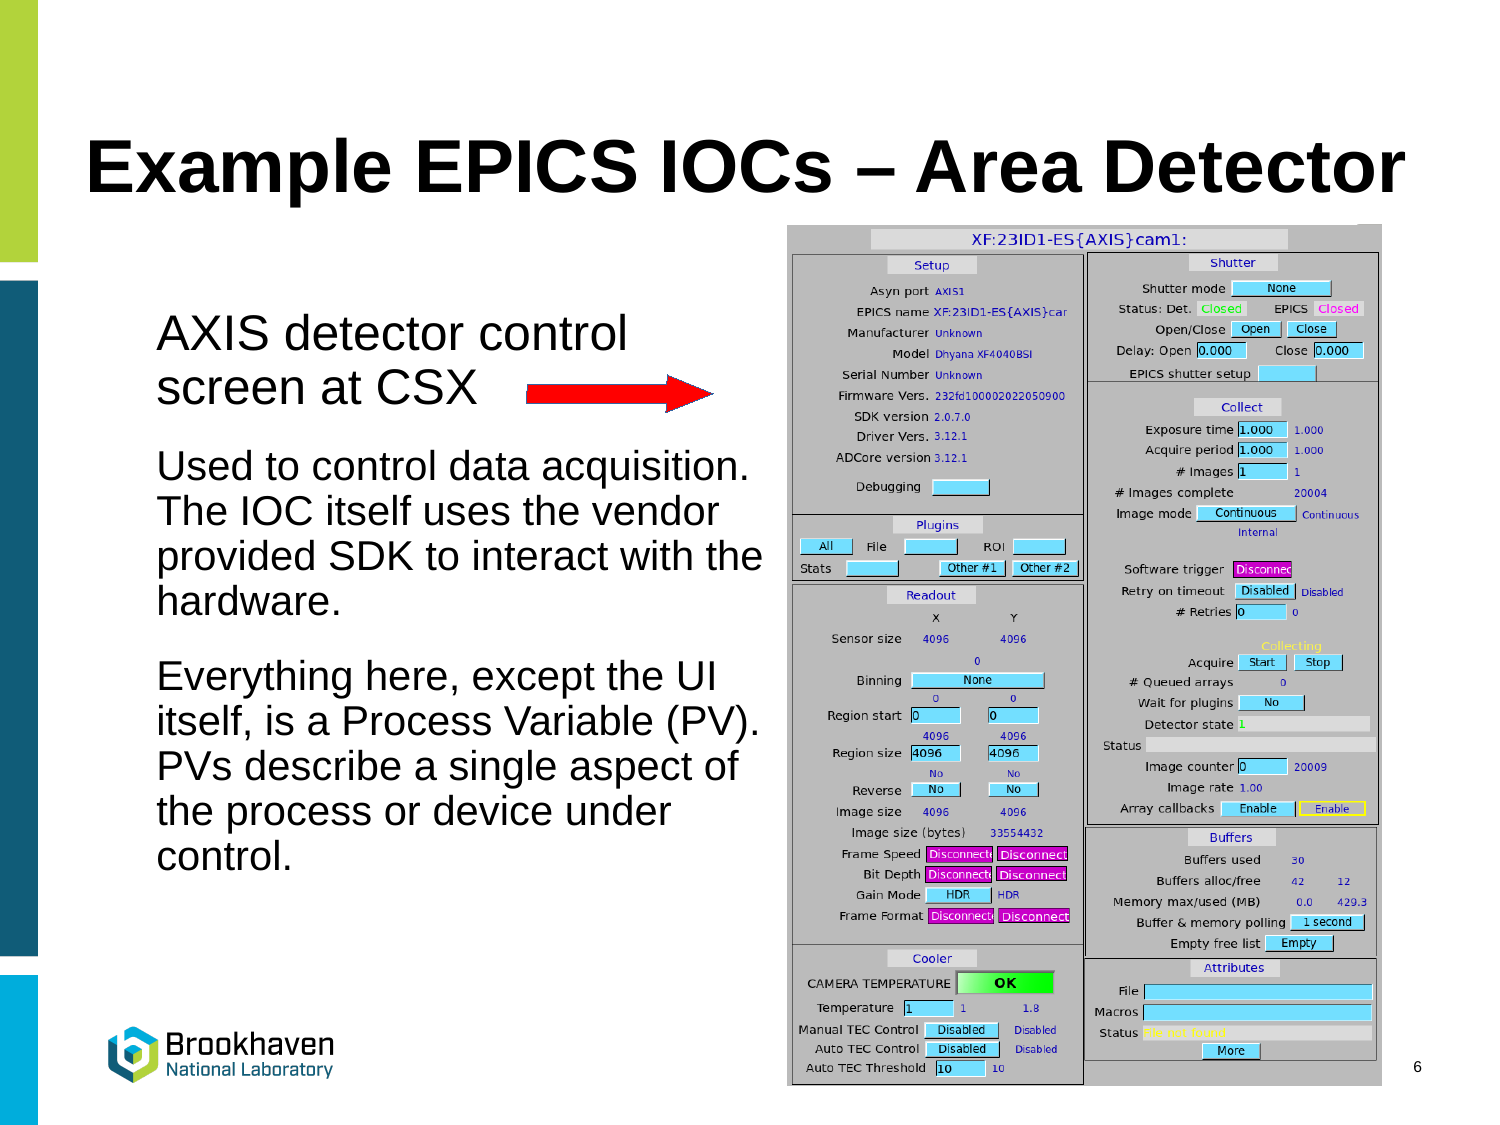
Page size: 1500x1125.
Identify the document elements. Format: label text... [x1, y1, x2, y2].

text_box [526, 374, 714, 413]
slide_number <number> [1376, 1036, 1430, 1097]
title Example EPICS IOCs – Area Detector [70, 59, 1430, 278]
list AXIS detector control screen at CSX Used to control data acquisition. The IOC itself uses the vendor provided SDK to interact with the hardware. Everything here, except the UI itself, is a Process Variable (PV). PVs describe a single aspect of the process or device under control. [70, 299, 787, 990]
picture [0, 0, 1500, 1125]
